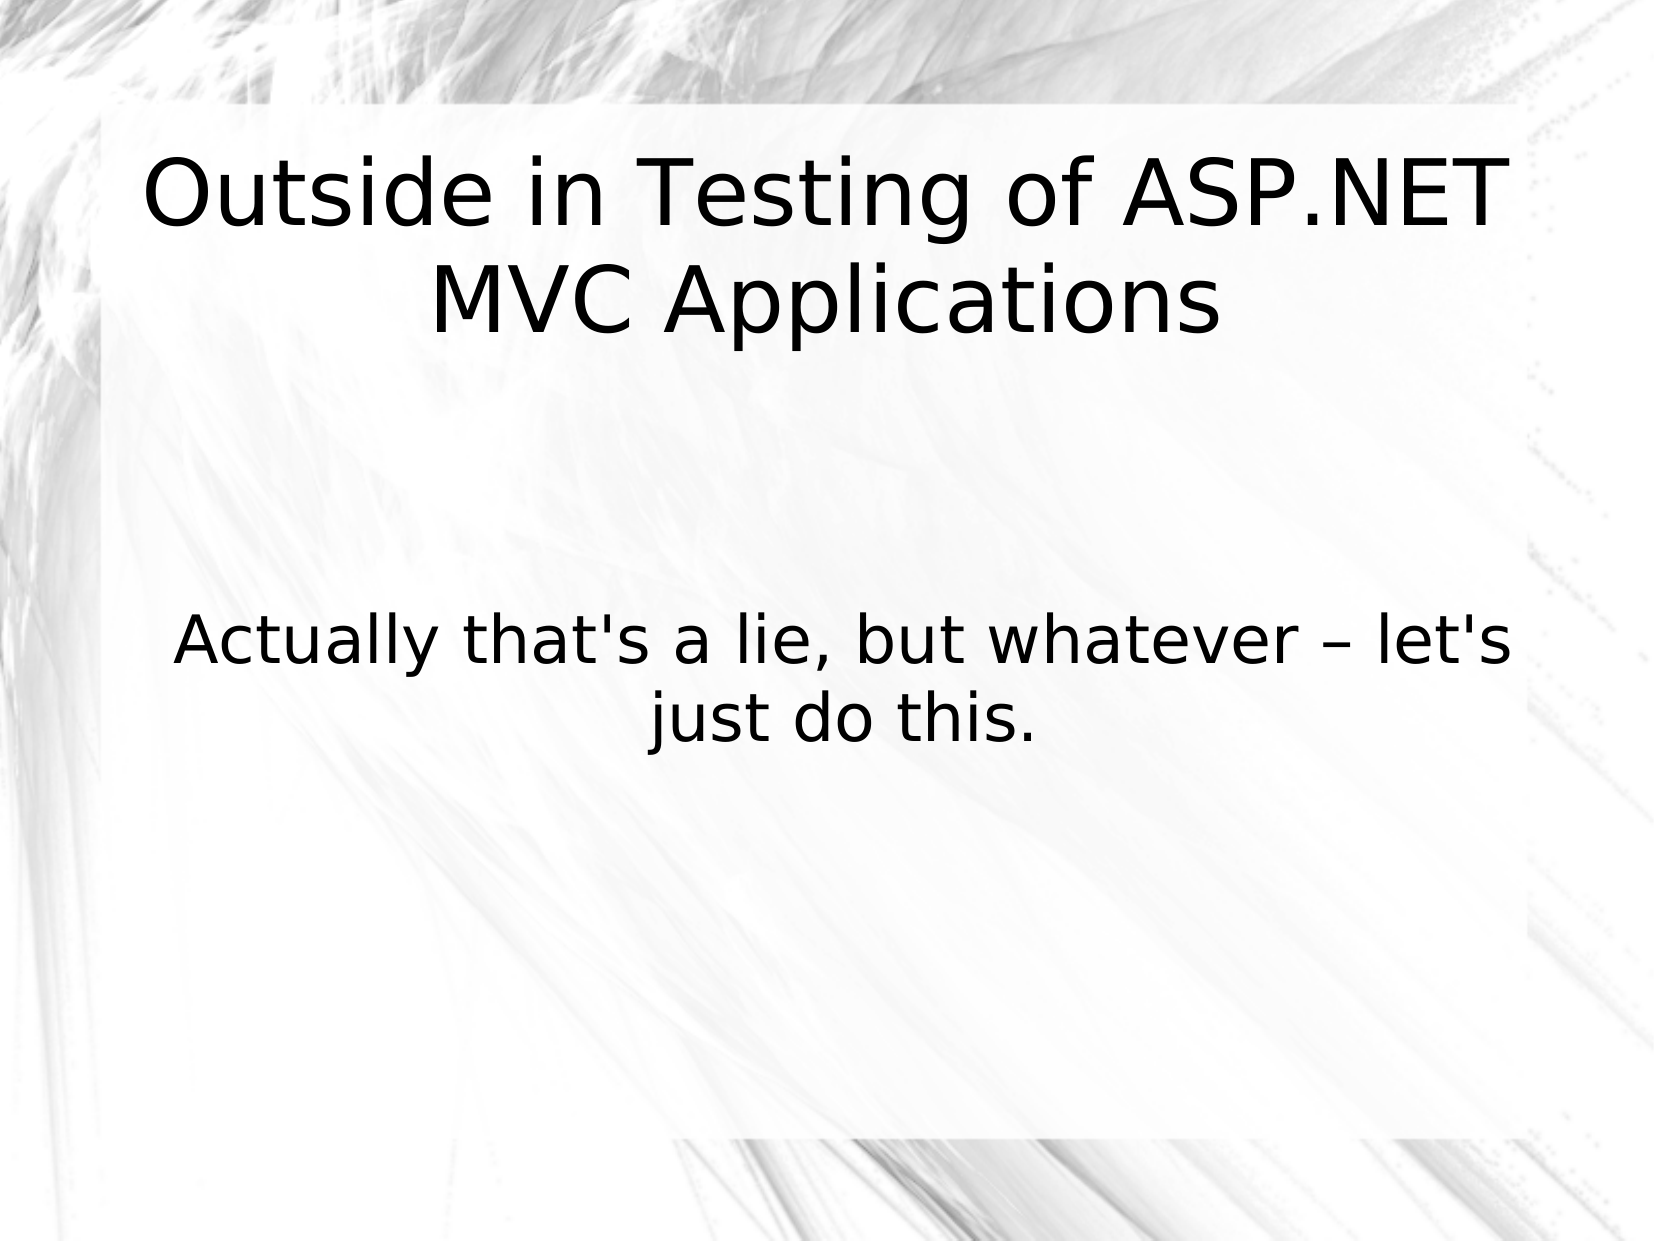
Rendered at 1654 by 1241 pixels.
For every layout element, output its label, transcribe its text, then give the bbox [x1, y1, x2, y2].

title Outside in Testing of ASP.NET MVC Applications [82, 140, 1571, 355]
picture [0, 0, 1654, 1241]
subtitle Actually that's a lie, but whatever – let's just do this. [118, 319, 1571, 1040]
